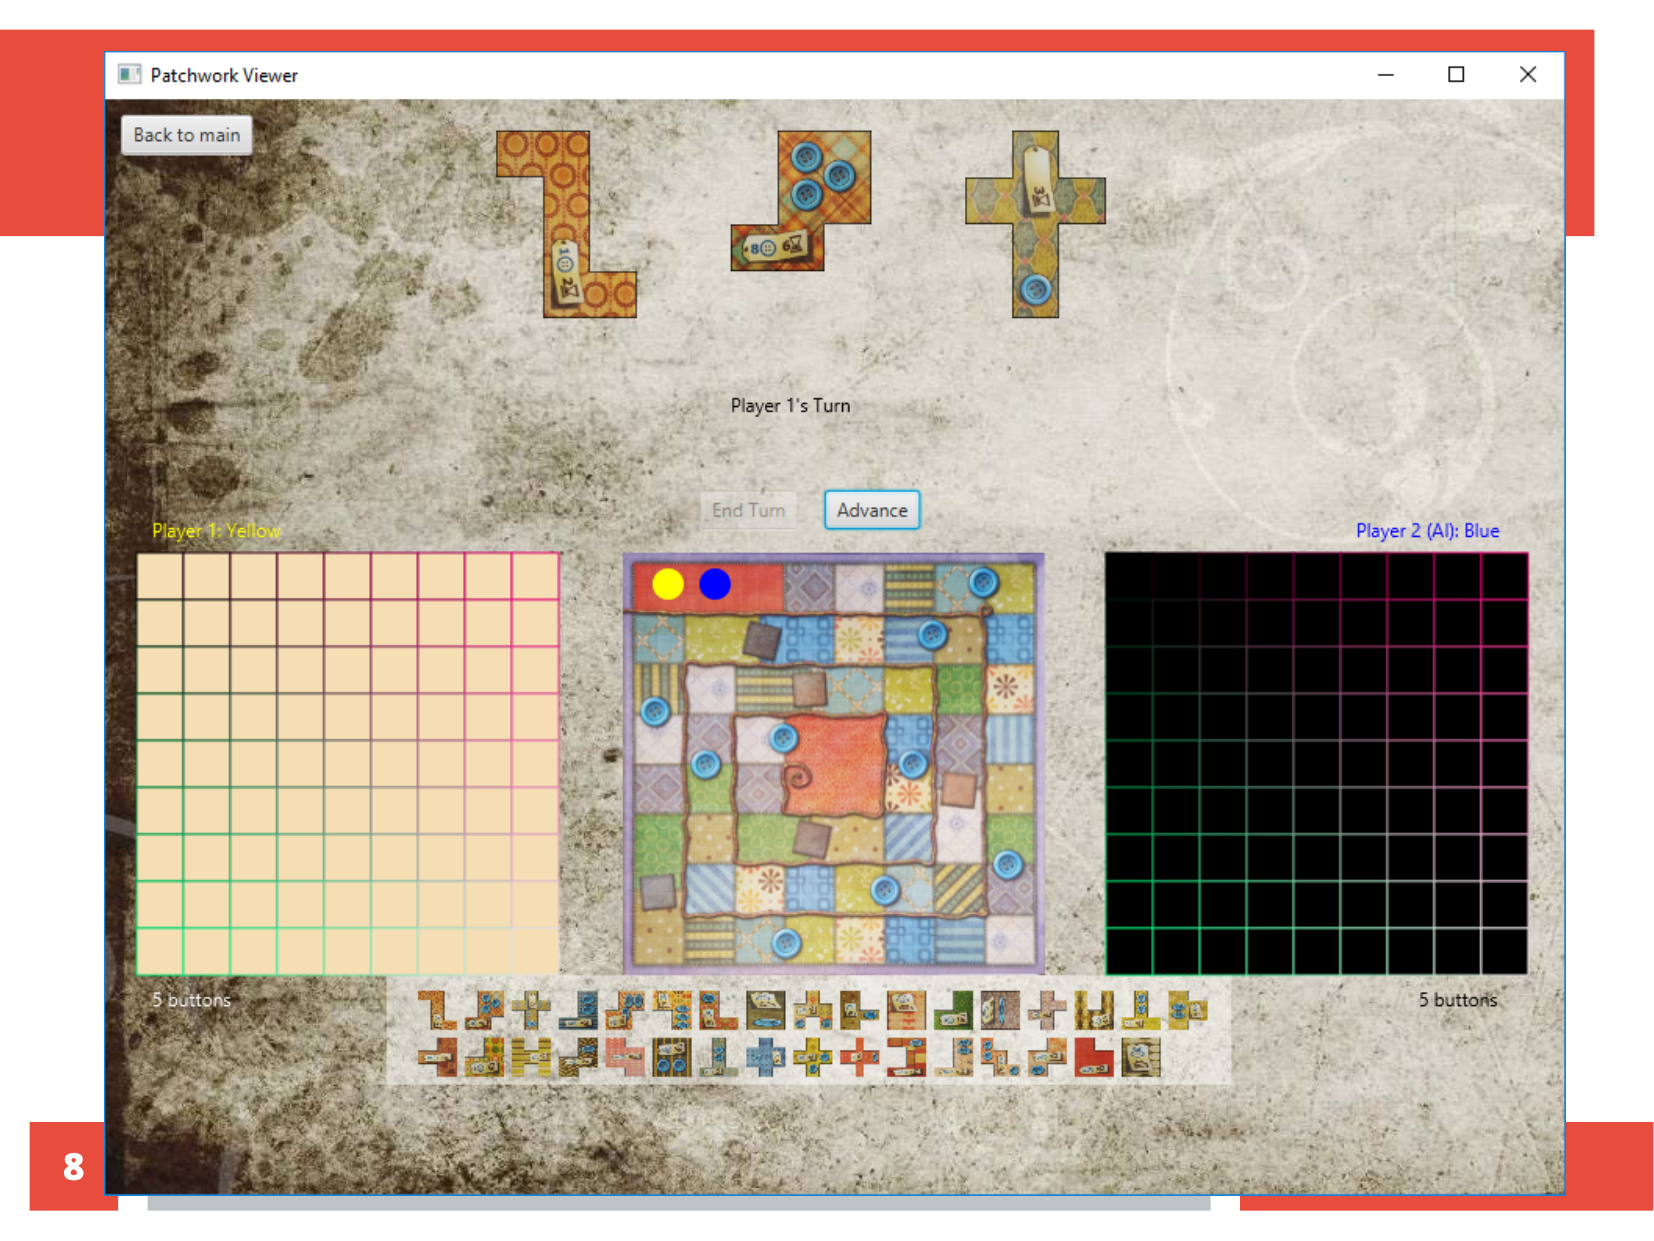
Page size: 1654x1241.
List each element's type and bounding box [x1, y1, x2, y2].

picture [104, 51, 1566, 1196]
